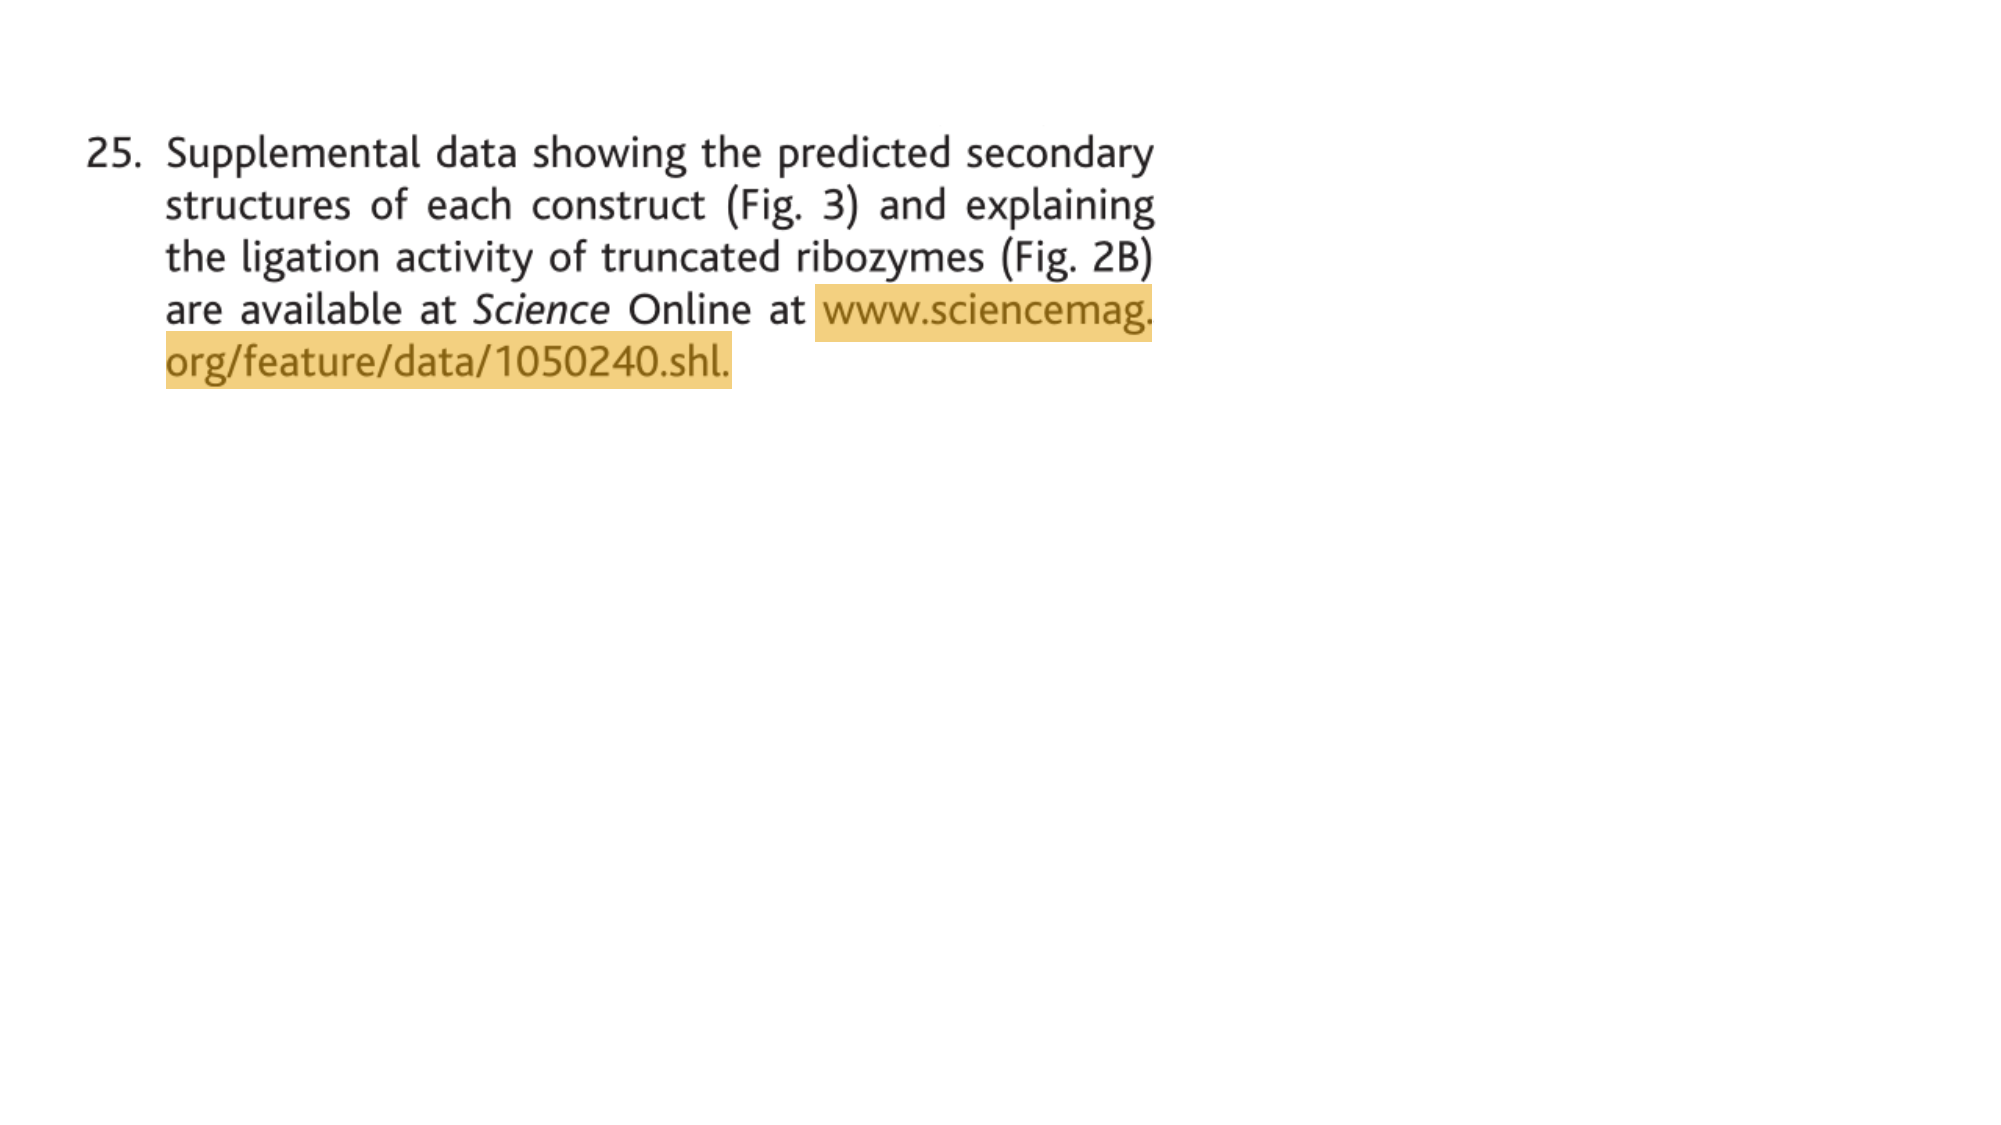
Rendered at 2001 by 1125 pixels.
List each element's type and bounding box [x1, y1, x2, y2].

text_box [165, 330, 733, 390]
picture [70, 125, 1165, 390]
text_box [814, 283, 1153, 343]
